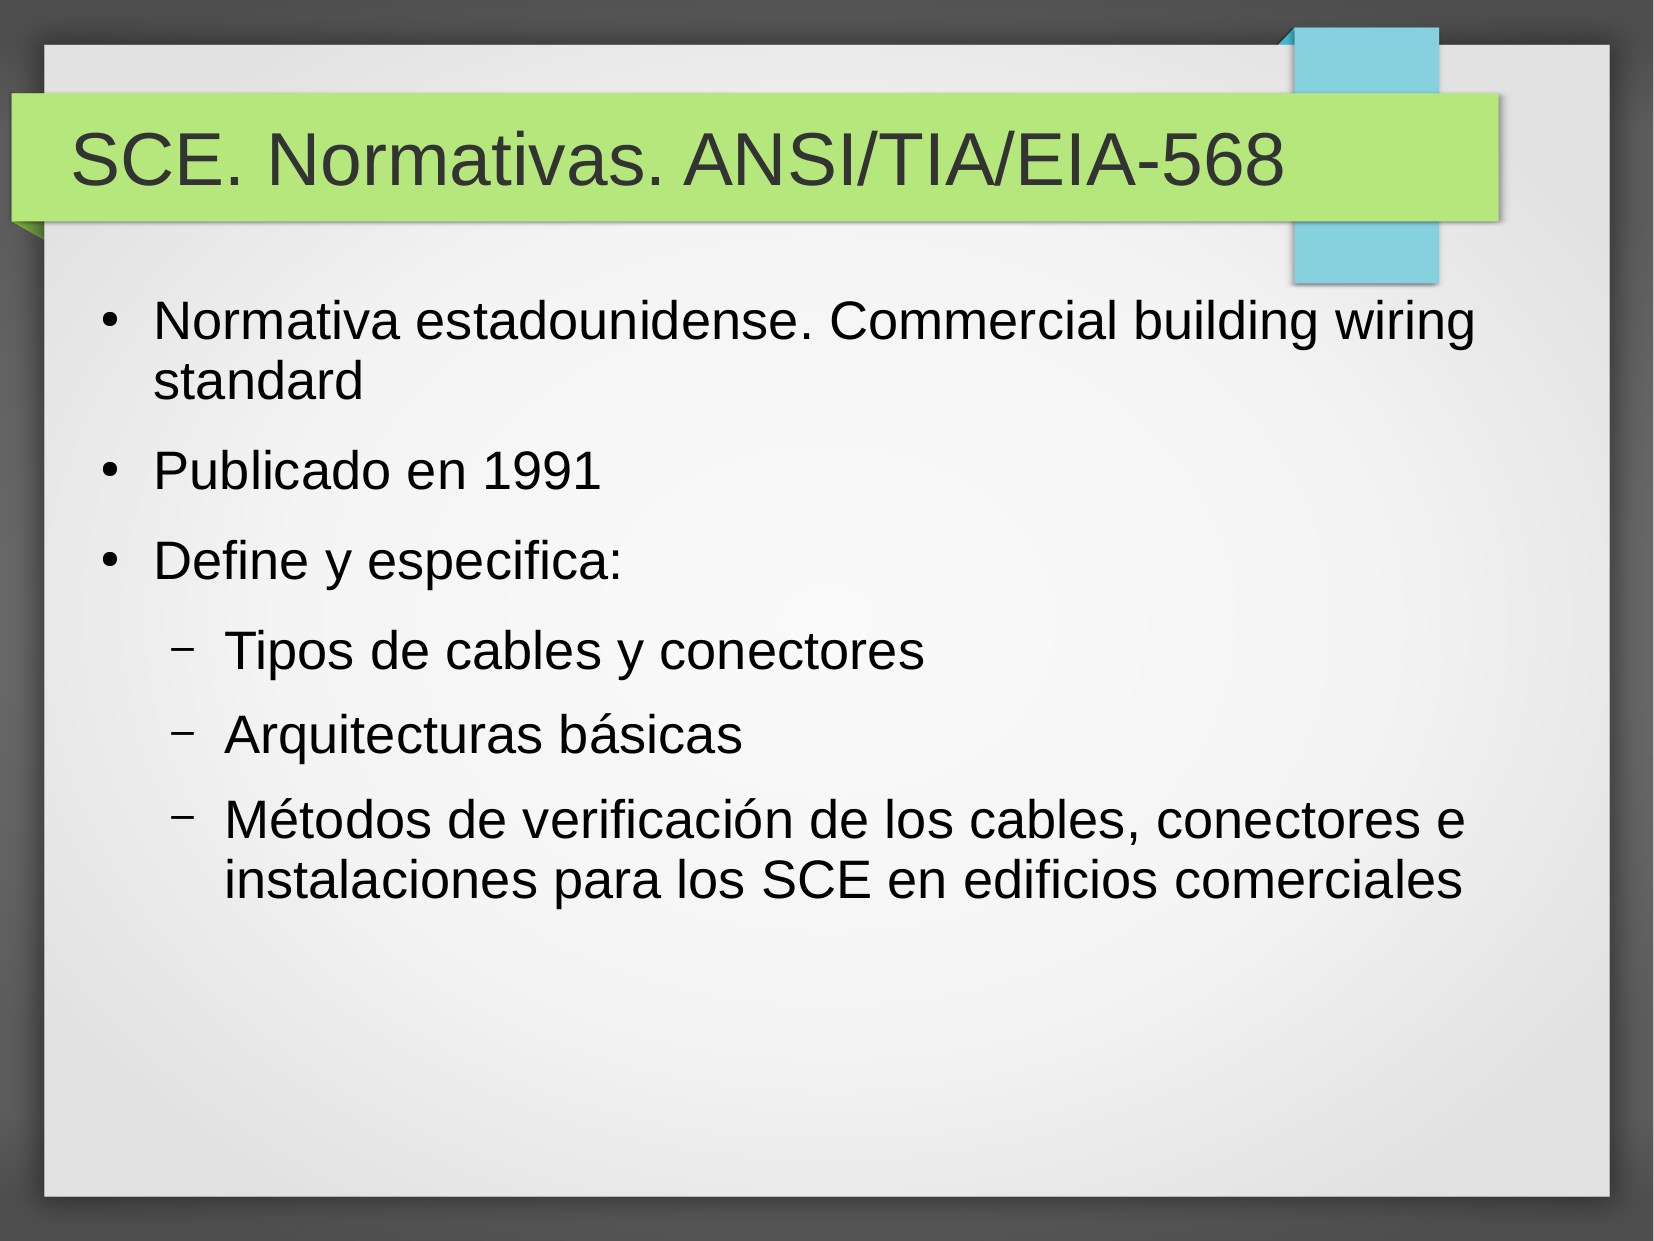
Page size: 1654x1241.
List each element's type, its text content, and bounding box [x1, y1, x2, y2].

list Normativa estadounidense. Commercial building wiring standard Publicado en 1991 Define y especifica: Tipos de cables y conectores Arquitecturas básicas Métodos de verificación de los cables, conectores e instalaciones para los SCE en edificios comerciales [82, 290, 1571, 1109]
picture [0, 0, 1654, 1241]
title SCE. Normativas. ANSI/TIA/EIA-568 [70, 106, 1418, 213]
